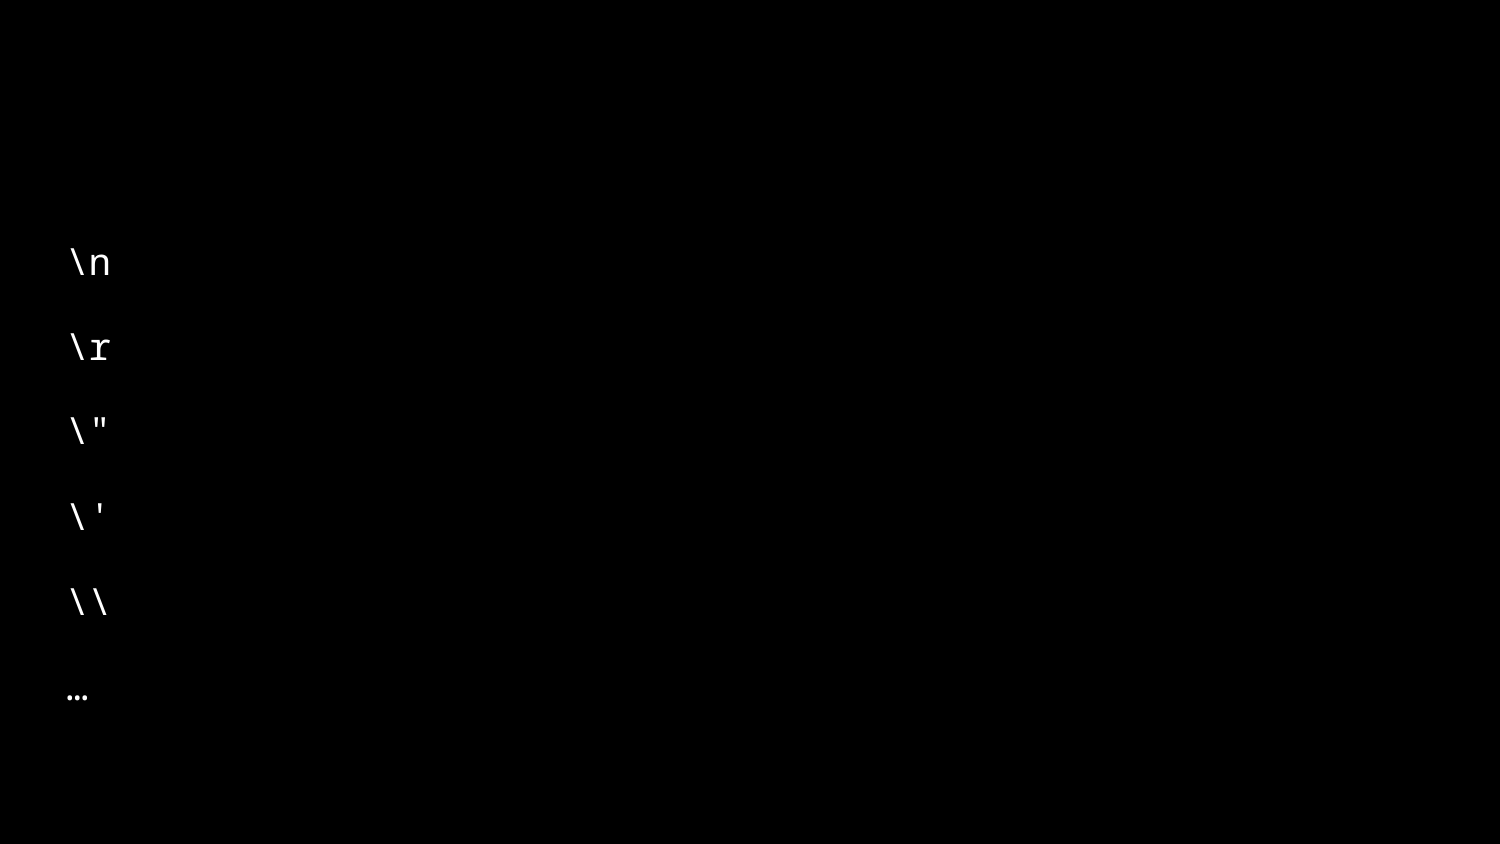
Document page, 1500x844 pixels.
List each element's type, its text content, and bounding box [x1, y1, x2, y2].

list \n \r \" \' \\ … [51, 189, 1449, 750]
